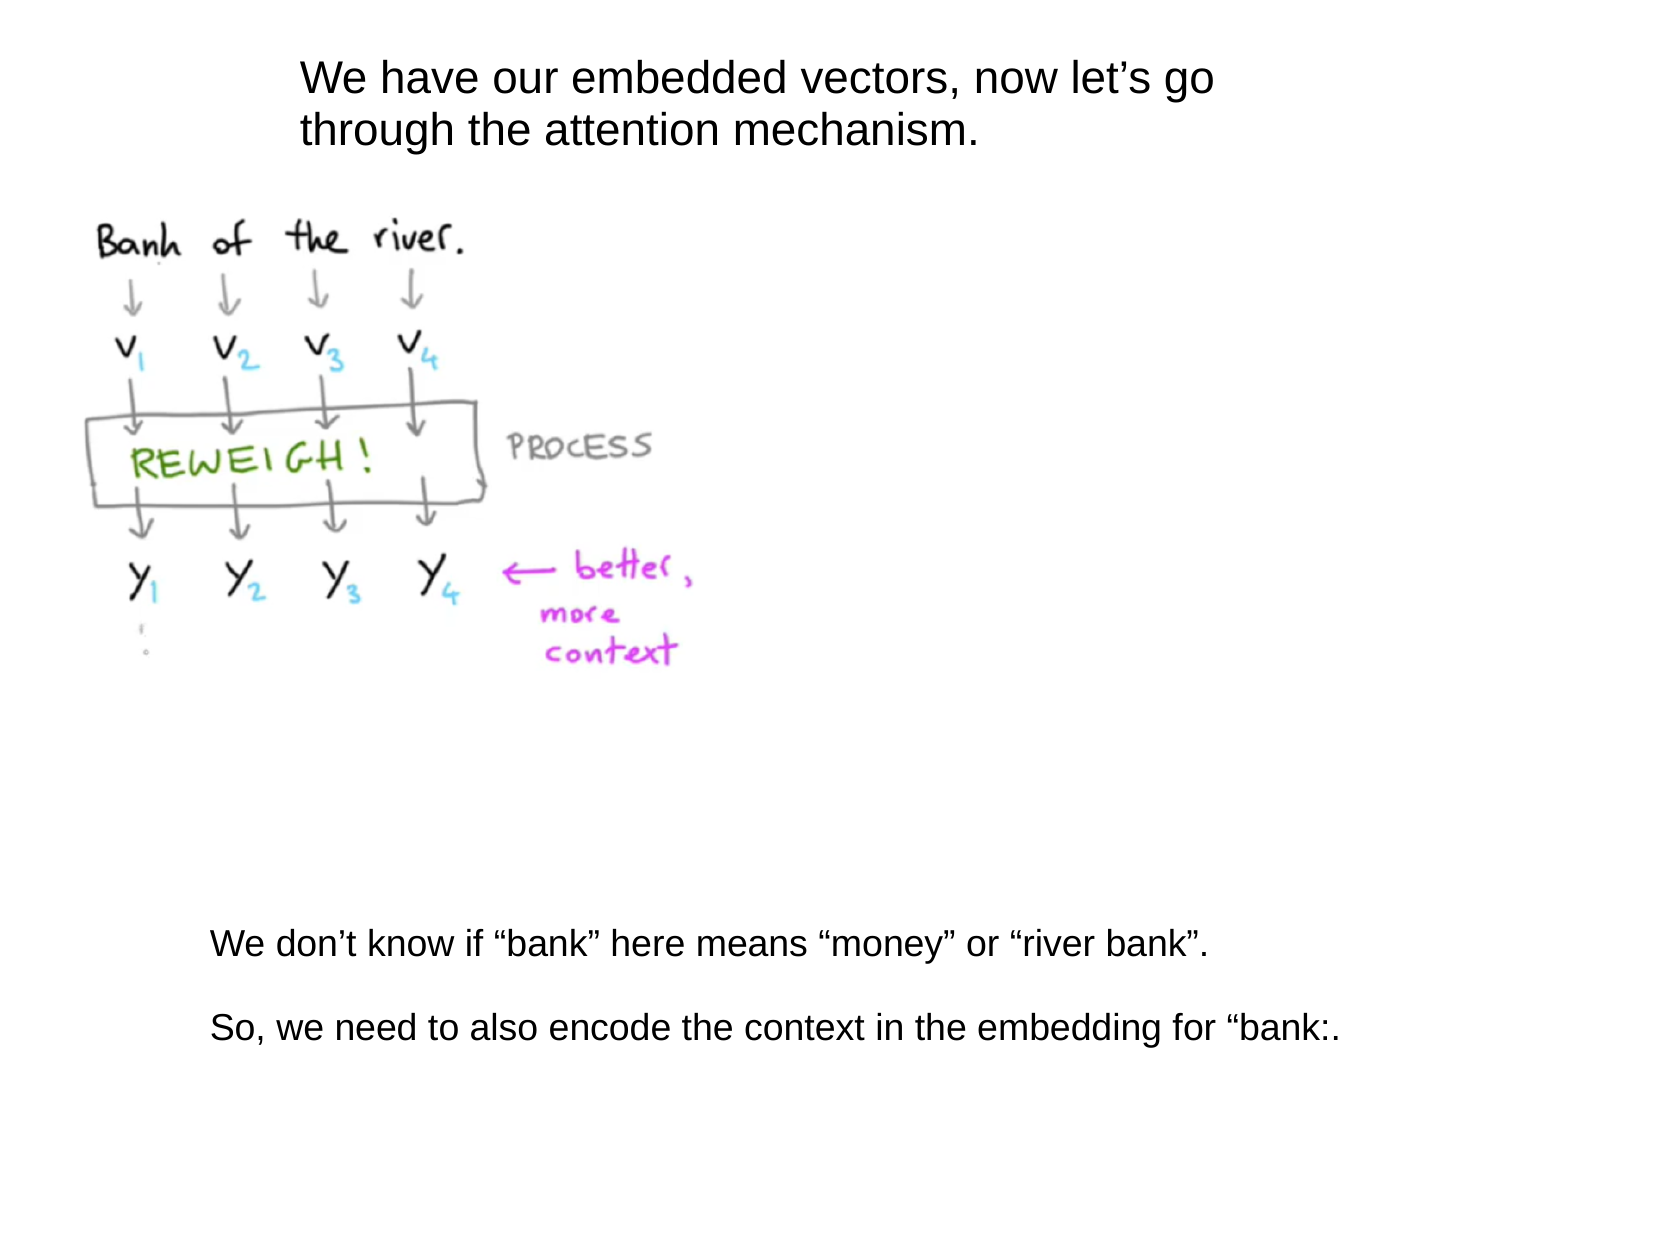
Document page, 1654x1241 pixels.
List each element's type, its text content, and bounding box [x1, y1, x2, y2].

picture [11, 161, 1654, 1092]
text_box We have our embedded vectors, now let’s go through the attention mechanism. [285, 45, 1336, 163]
text_box We don’t know if “bank” here means “money” or “river bank”. So, we need to also encode the context in the embedding for “bank:. [195, 915, 1396, 1056]
